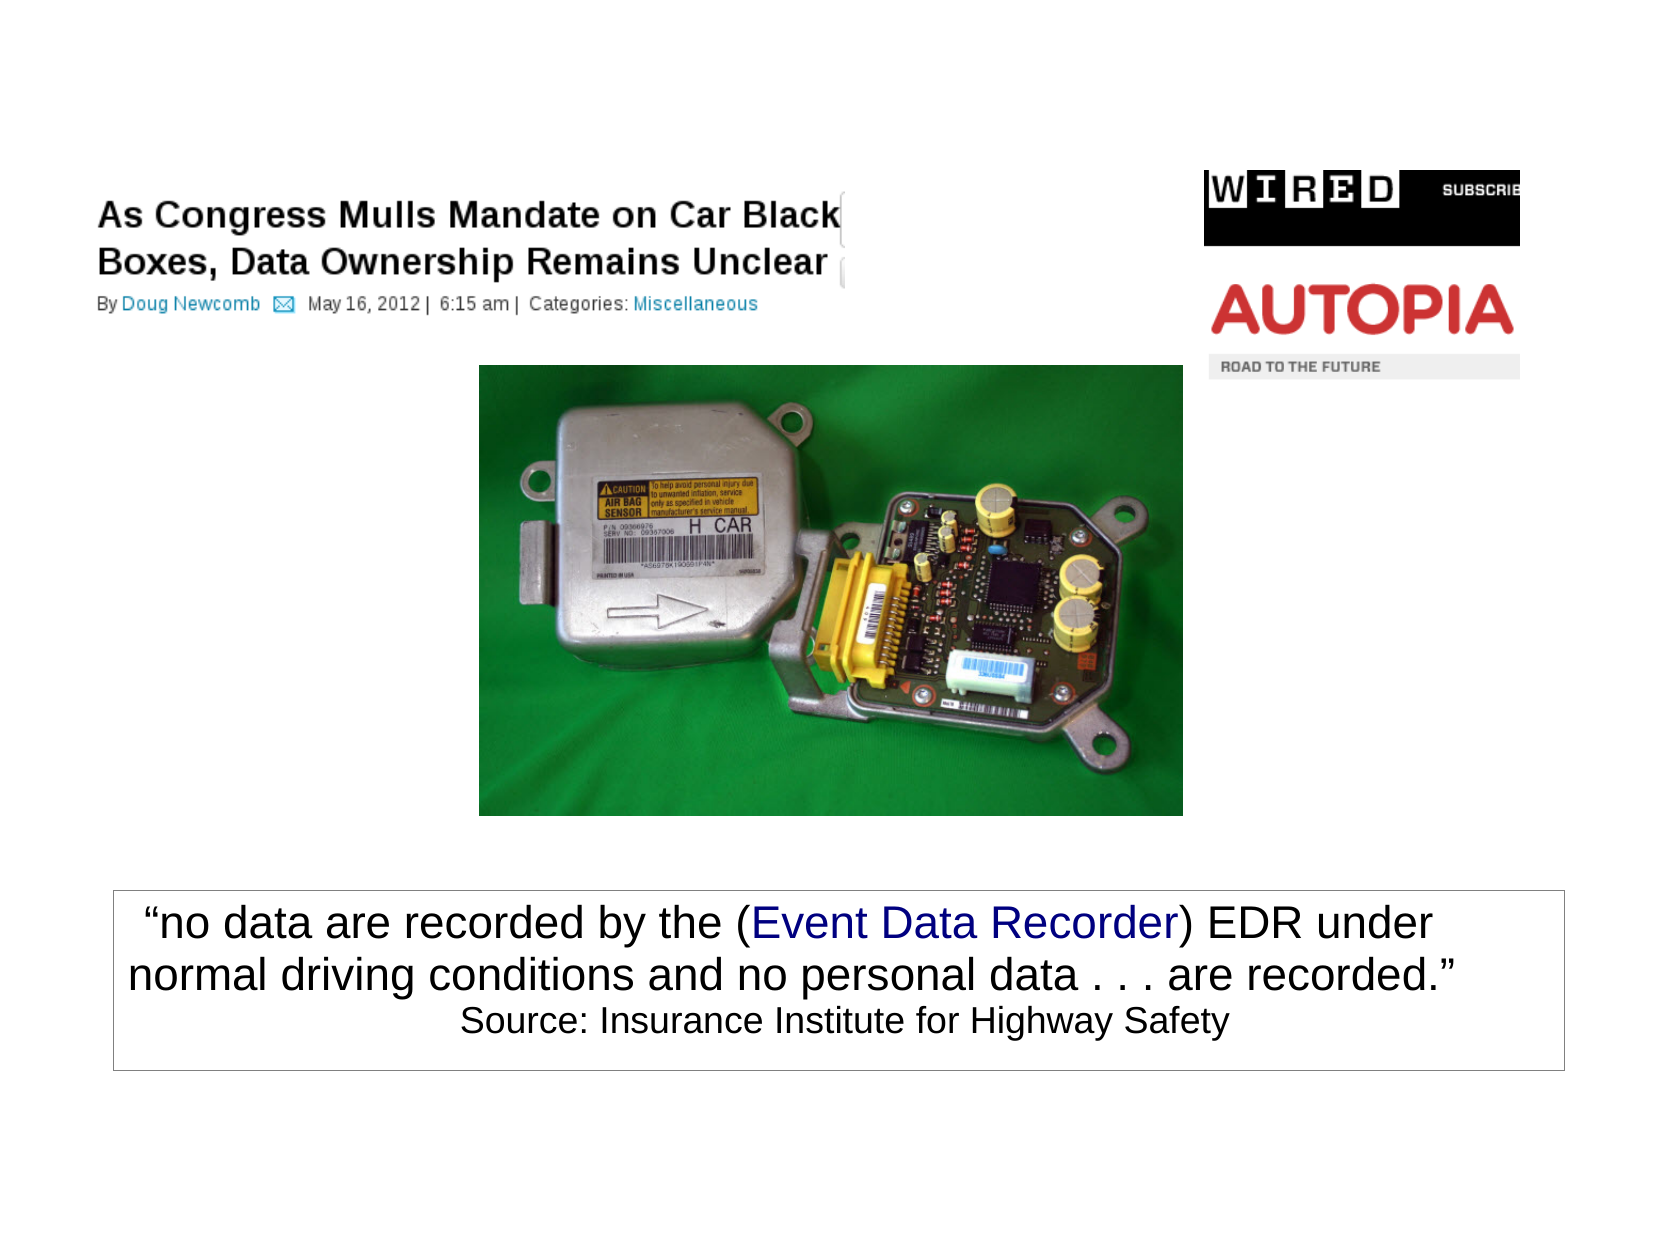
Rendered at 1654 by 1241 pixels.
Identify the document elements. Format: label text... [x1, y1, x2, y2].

text_box “no data are recorded by the (Event Data Recorder) EDR under normal driving conditions and no personal data . . . are recorded.” Source: Insurance Institute for Highway Safety [113, 890, 1565, 1071]
picture [479, 365, 1183, 816]
picture [89, 170, 845, 335]
picture [1204, 170, 1520, 396]
